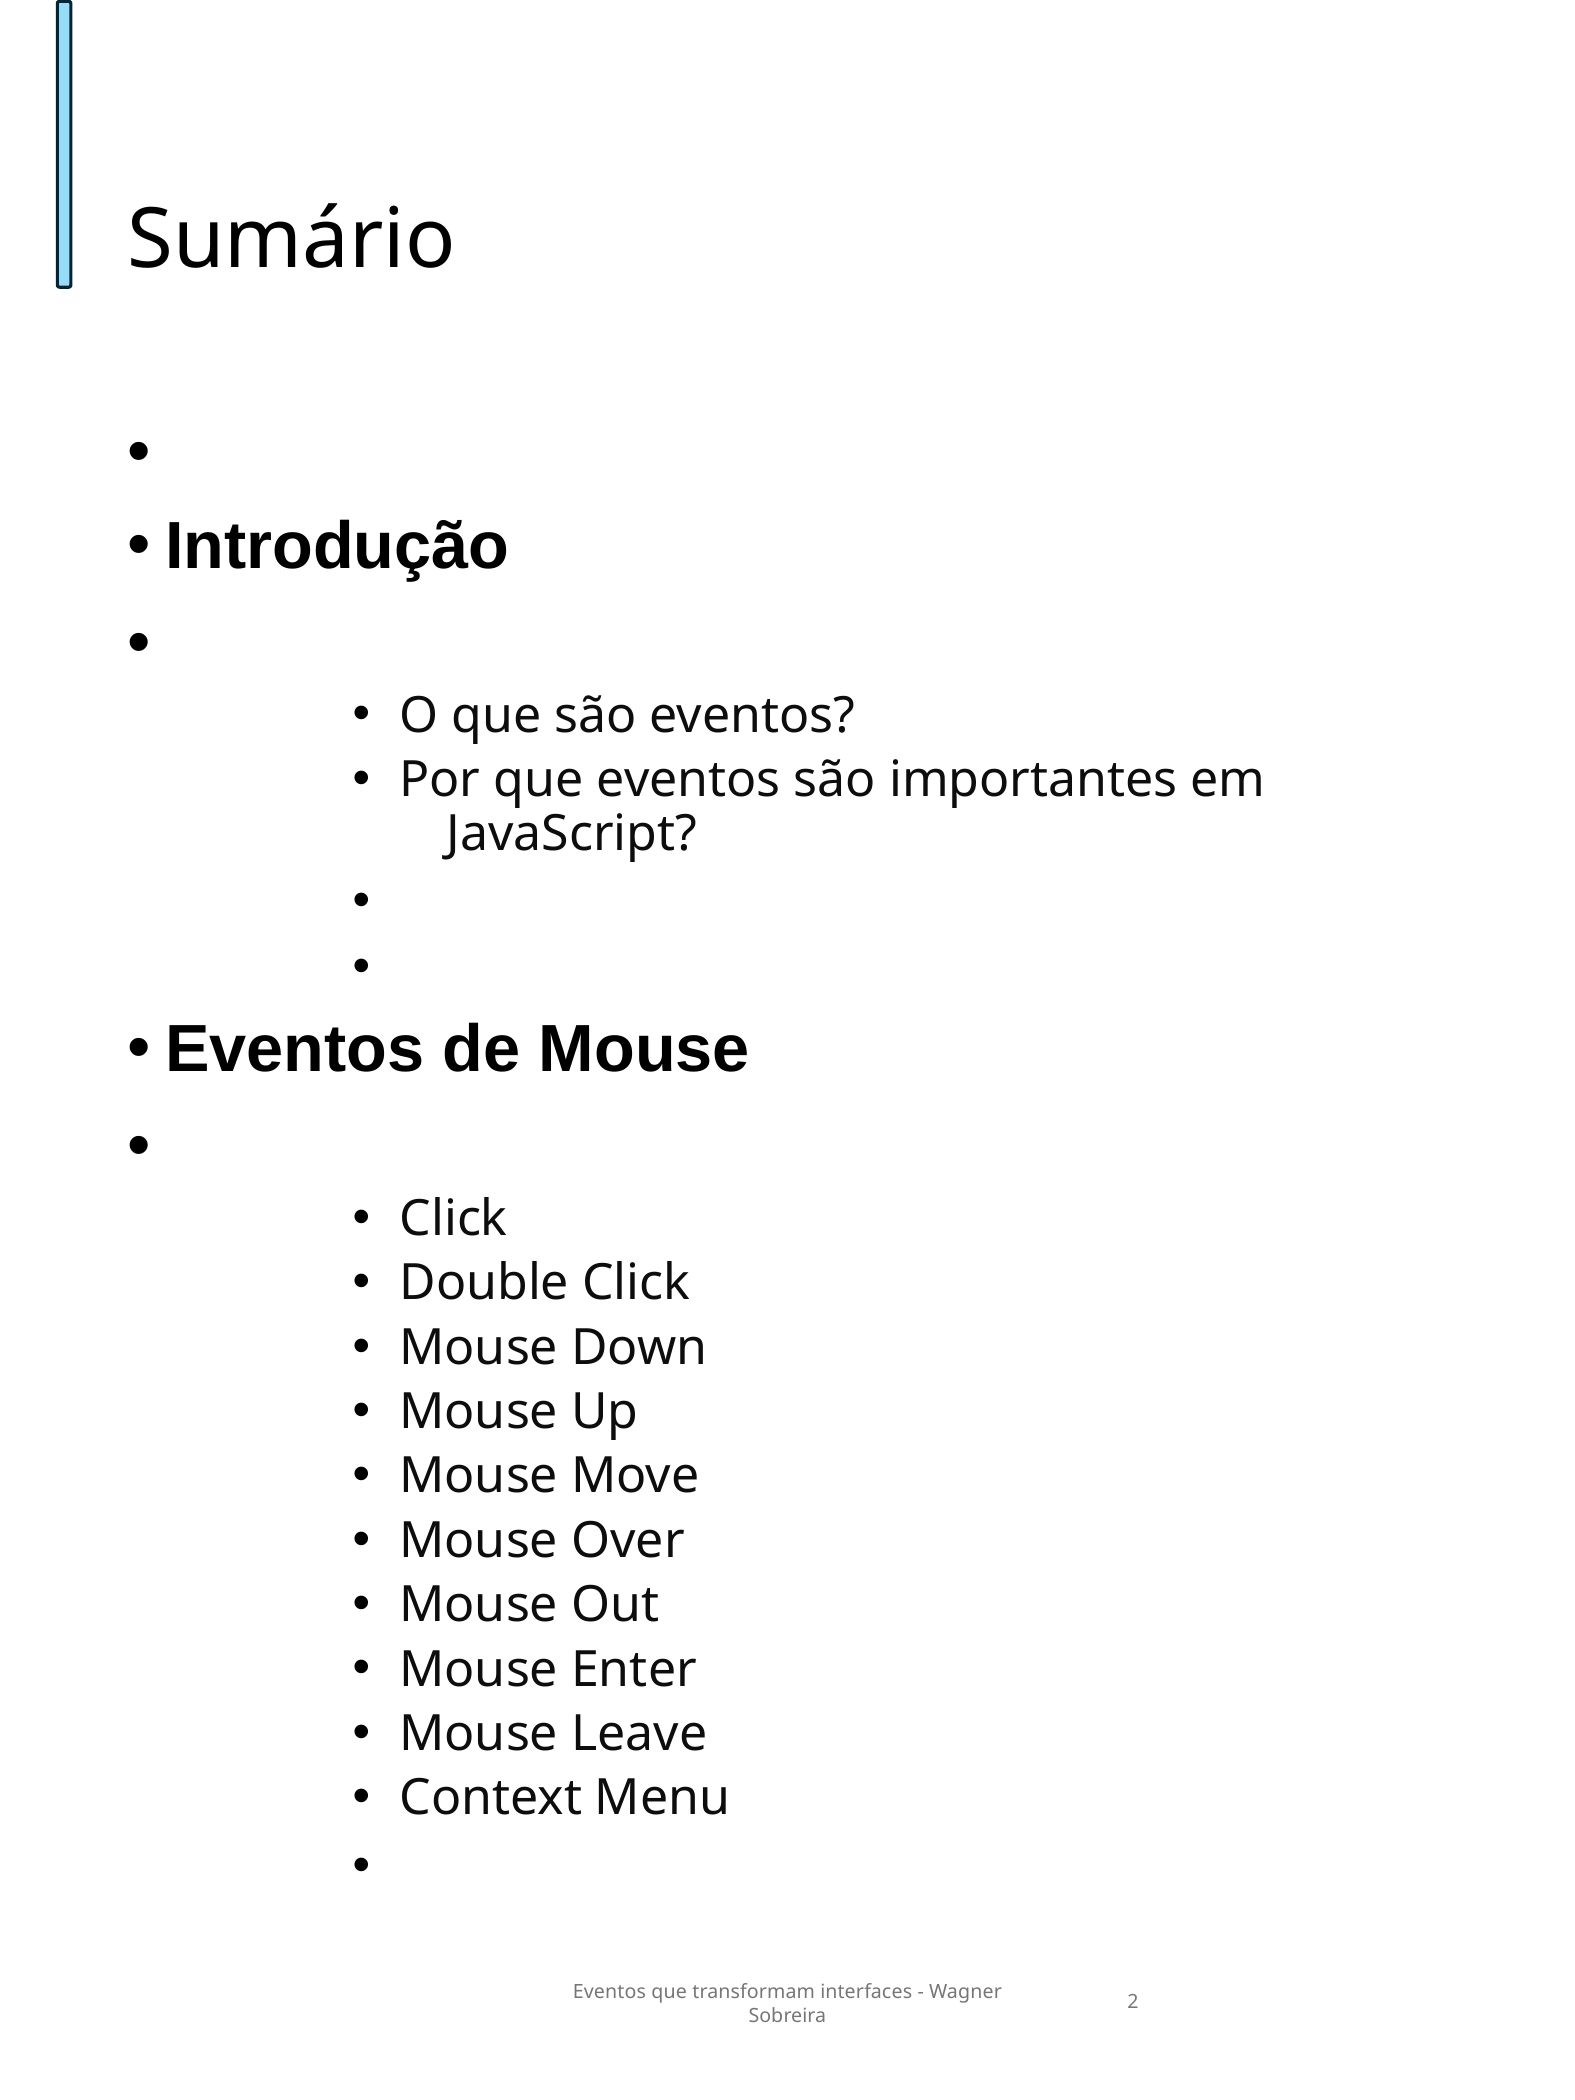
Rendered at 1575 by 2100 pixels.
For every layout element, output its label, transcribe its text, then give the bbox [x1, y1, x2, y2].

text_box Introdução O que são eventos? Por que eventos são importantes em JavaScript? Eventos de Mouse Click Double Click Mouse Down Mouse Up Mouse Move Mouse Over Mouse Out Mouse Enter Mouse Leave Context Menu [112, 402, 1477, 647]
footer Eventos que transformam interfaces - Wagner Sobreira [521, 1946, 1054, 2059]
text_box [57, 1, 71, 288]
text_box Sumário [112, 188, 1477, 343]
slide_number 2 [1112, 1946, 1467, 2059]
